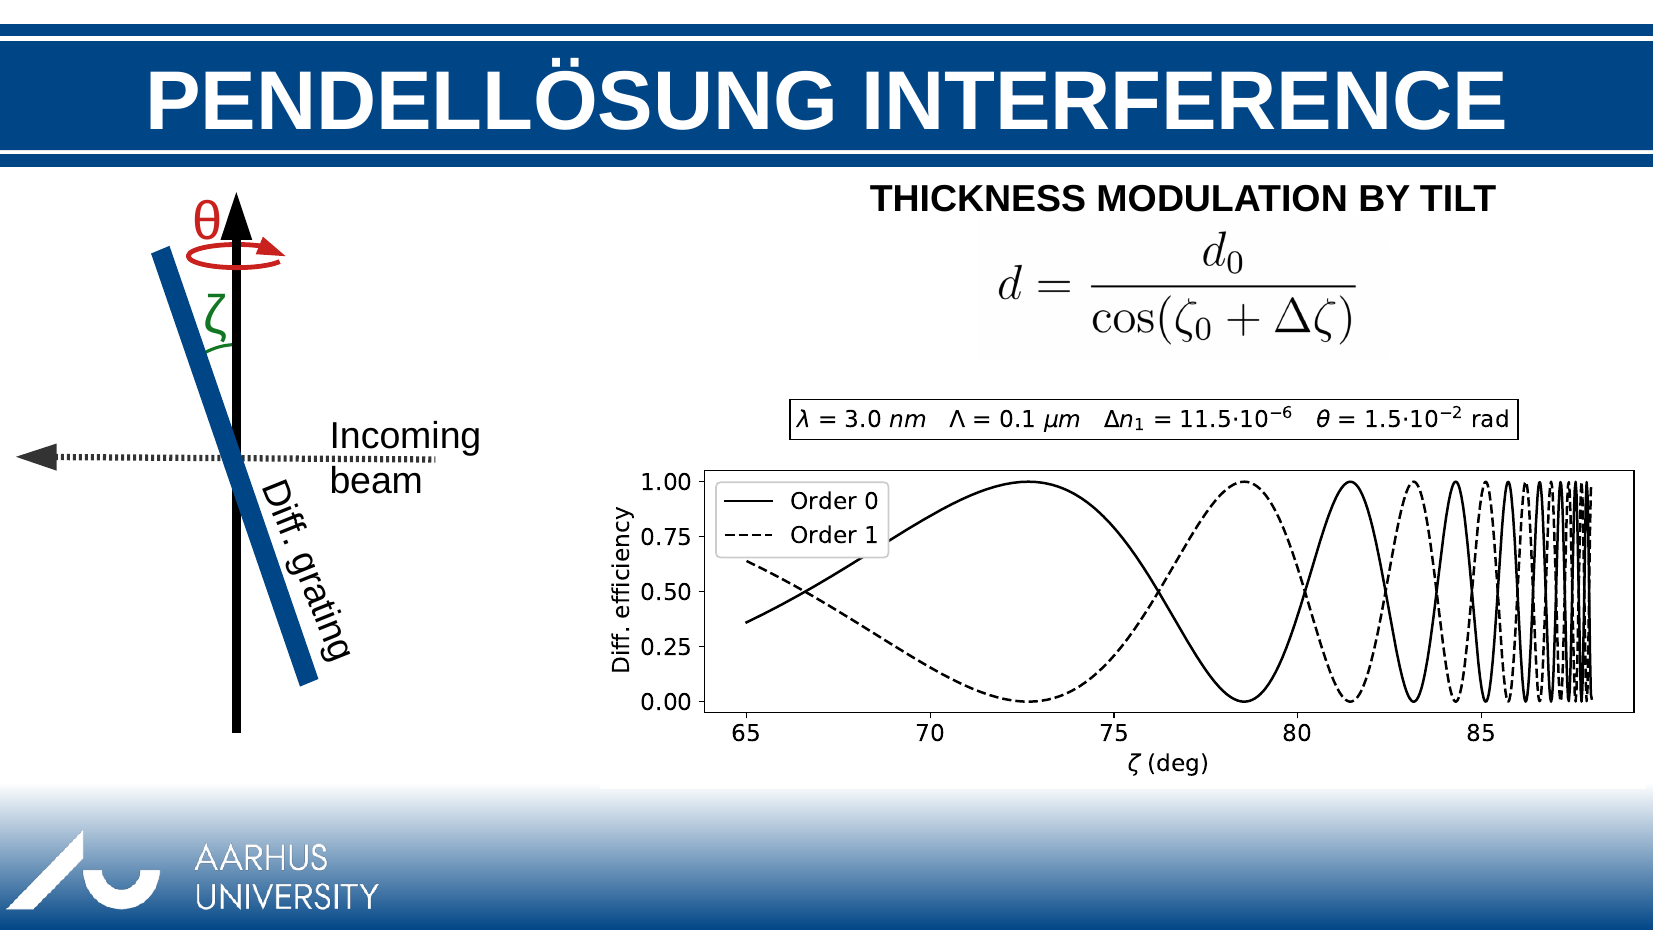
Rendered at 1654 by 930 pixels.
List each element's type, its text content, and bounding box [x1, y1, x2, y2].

title PENDELLÖSUNG INTERFERENCE [0, 41, 1653, 151]
text_box θ [177, 182, 238, 267]
picture [599, 393, 1646, 789]
text_box THICKNESS MODULATION BY TILT [855, 170, 1512, 228]
text_box Incoming beam [314, 407, 530, 528]
text_box [151, 245, 319, 687]
text_box ζ [188, 277, 243, 355]
text_box Diff. grating [249, 457, 401, 748]
picture [978, 228, 1389, 360]
picture [5, 829, 414, 917]
